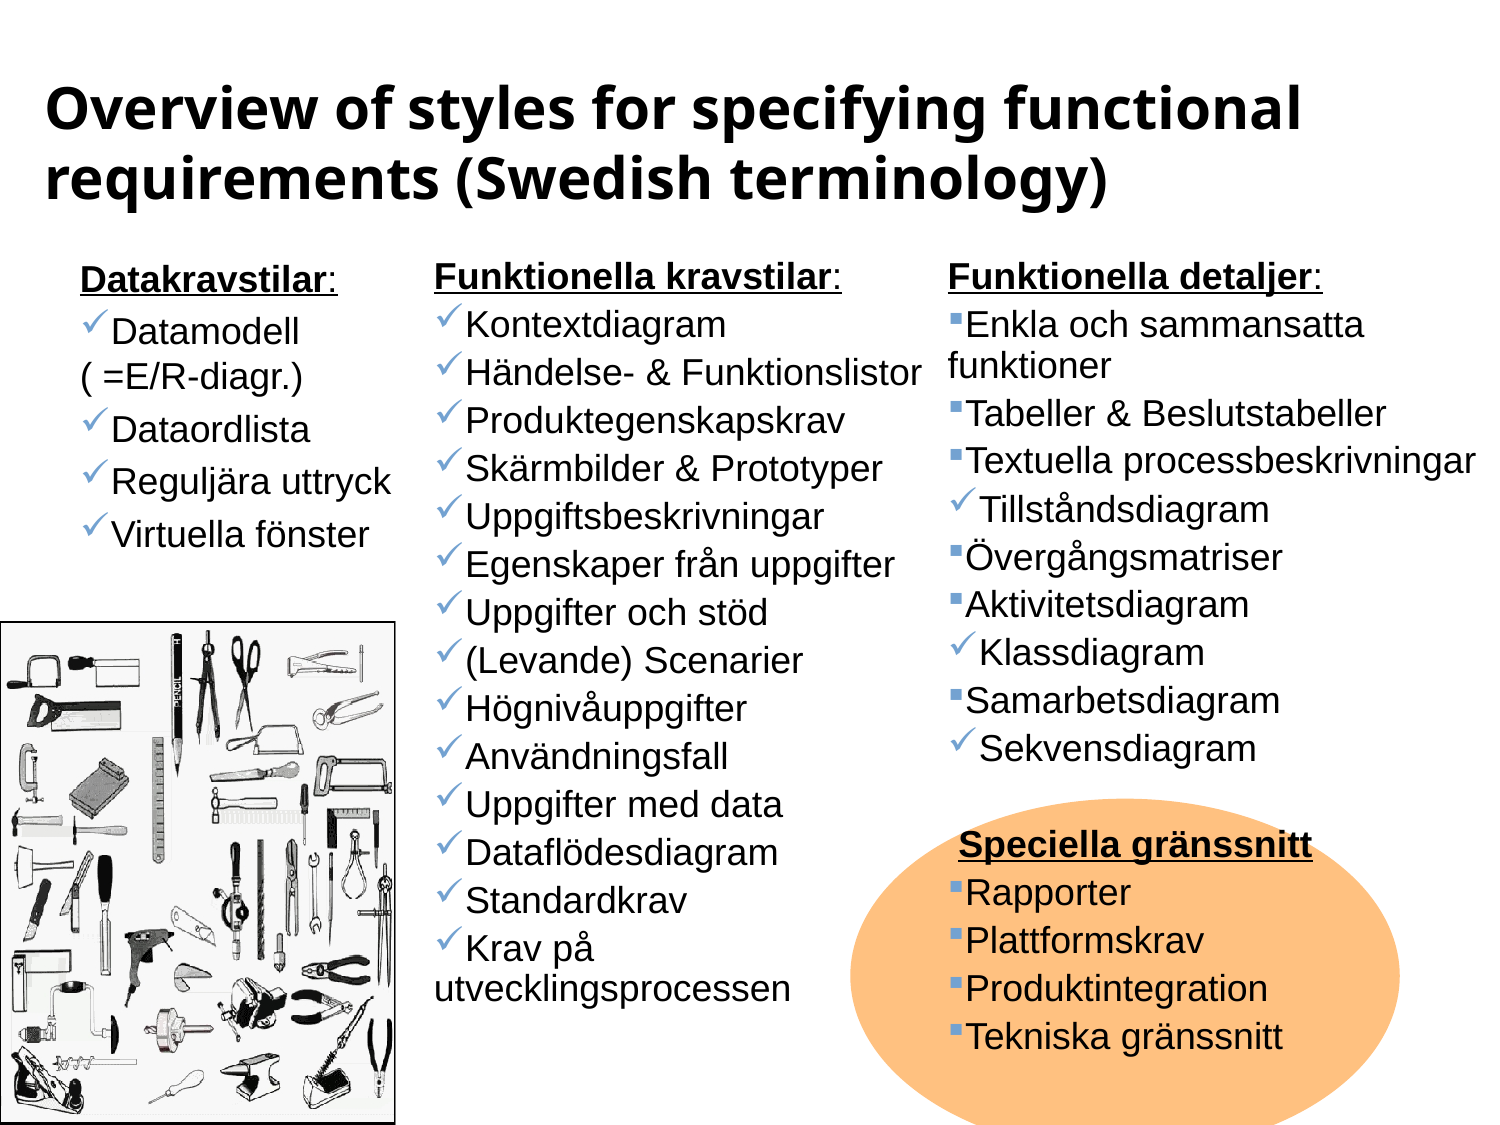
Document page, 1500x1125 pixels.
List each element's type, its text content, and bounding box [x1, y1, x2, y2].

text_box Funktionella kravstilar: Kontextdiagram Händelse- & Funktionslistor Produktegenskapskrav Skärmbilder & Prototyper Uppgiftsbeskrivningar Egenskaper från uppgifter Uppgifter och stöd (Levande) Scenarier Högnivåuppgifter Användningsfall Uppgifter med data Dataflödesdiagram Standardkrav Krav på utvecklingsprocessen [419, 249, 933, 1125]
title Overview of styles for specifying functional requirements (Swedish terminology) [29, 31, 1459, 219]
text_box Funktionella detaljer: Enkla och sammansatta funktioner Tabeller & Beslutstabeller Textuella processbeskrivningar Tillståndsdiagram Övergångsmatriser Aktivitetsdiagram Klassdiagram Samarbetsdiagram Sekvensdiagram Speciella gränssnitt Rapporter Plattformskrav Produktintegration Tekniska gränssnitt [933, 249, 1500, 1125]
picture [0, 621, 396, 1125]
list Datakravstilar: Datamodell ( =E/R-diagr.) Dataordlista Reguljära uttryck Virtuella fönster [64, 247, 420, 657]
